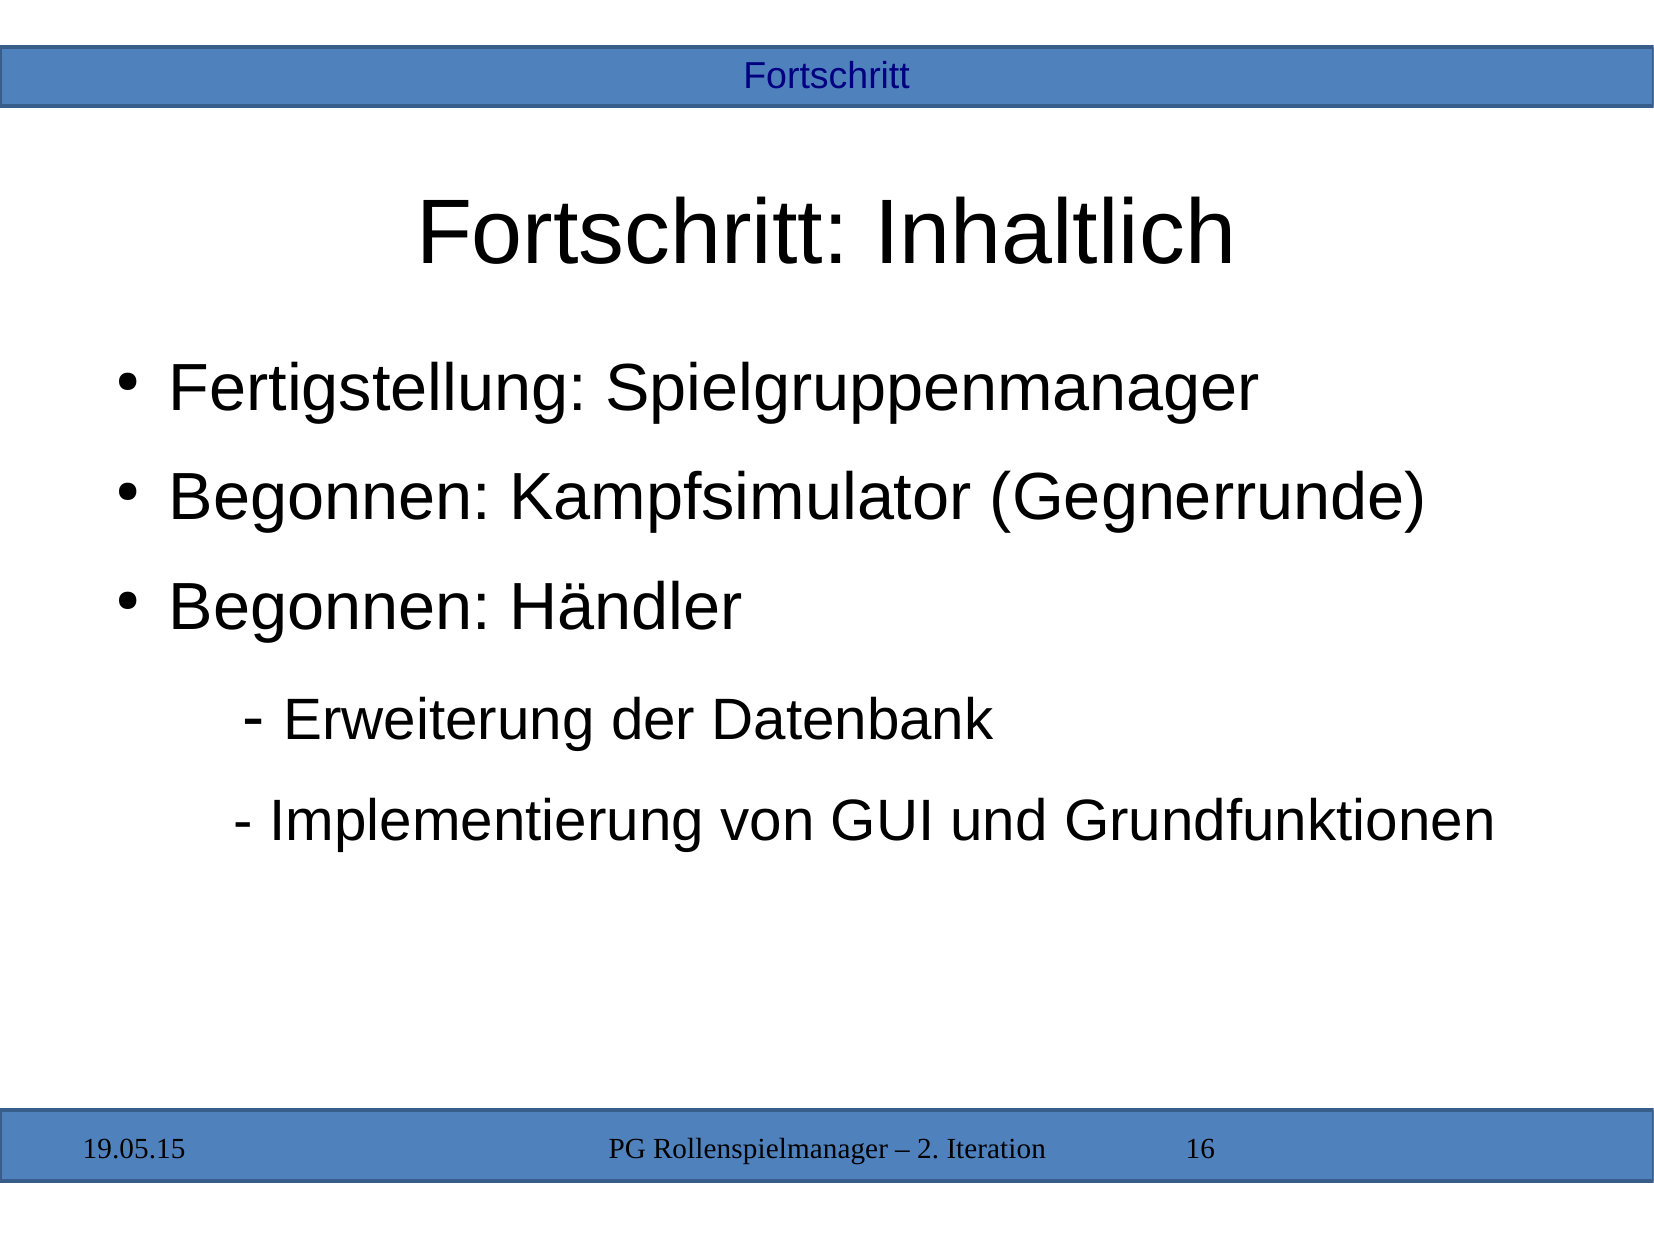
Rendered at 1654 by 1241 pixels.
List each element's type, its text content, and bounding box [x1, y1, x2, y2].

text_box Fortschritt [0, 47, 1654, 105]
title Fortschritt: Inhaltlich [82, 171, 1571, 283]
text_box 19.05.15 [82, 1129, 468, 1216]
text_box PG Rollenspielmanager – 2. Iteration [565, 1129, 1090, 1216]
text_box [1185, 1129, 1571, 1216]
list Fertigstellung: Spielgruppenmanager Begonnen: Kampfsimulator (Gegnerrunde) Begonnen: Händler - Erweiterung der Datenbank - Implementierung von GUI und Grundfunktionen [80, 343, 1536, 1063]
